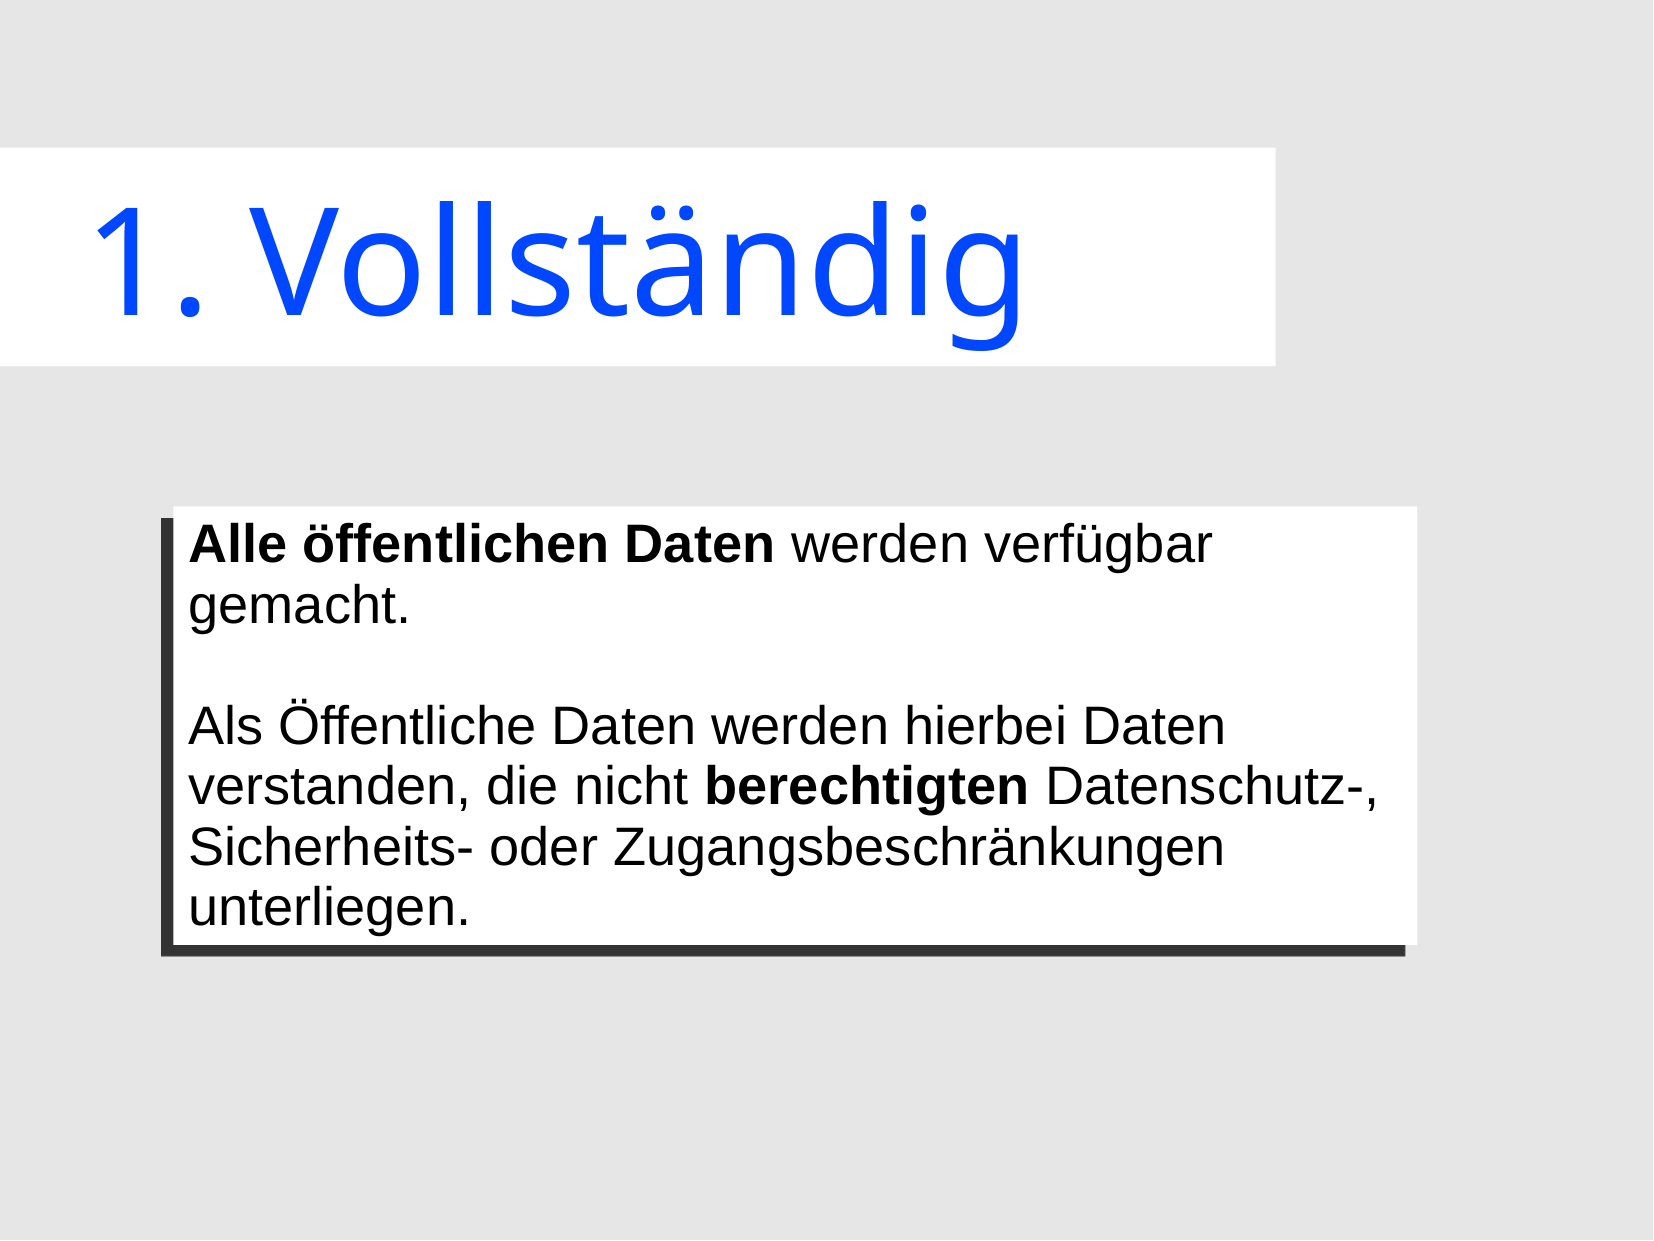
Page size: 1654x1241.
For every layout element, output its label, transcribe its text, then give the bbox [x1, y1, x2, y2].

text_box 1. Vollständig [0, 147, 1276, 367]
text_box Alle öffentlichen Daten werden verfügbar gemacht. Als Öffentliche Daten werden hierbei Daten verstanden, die nicht berechtigten Datenschutz-, Sicherheits- oder Zugangsbeschränkungen unterliegen. [173, 506, 1418, 945]
